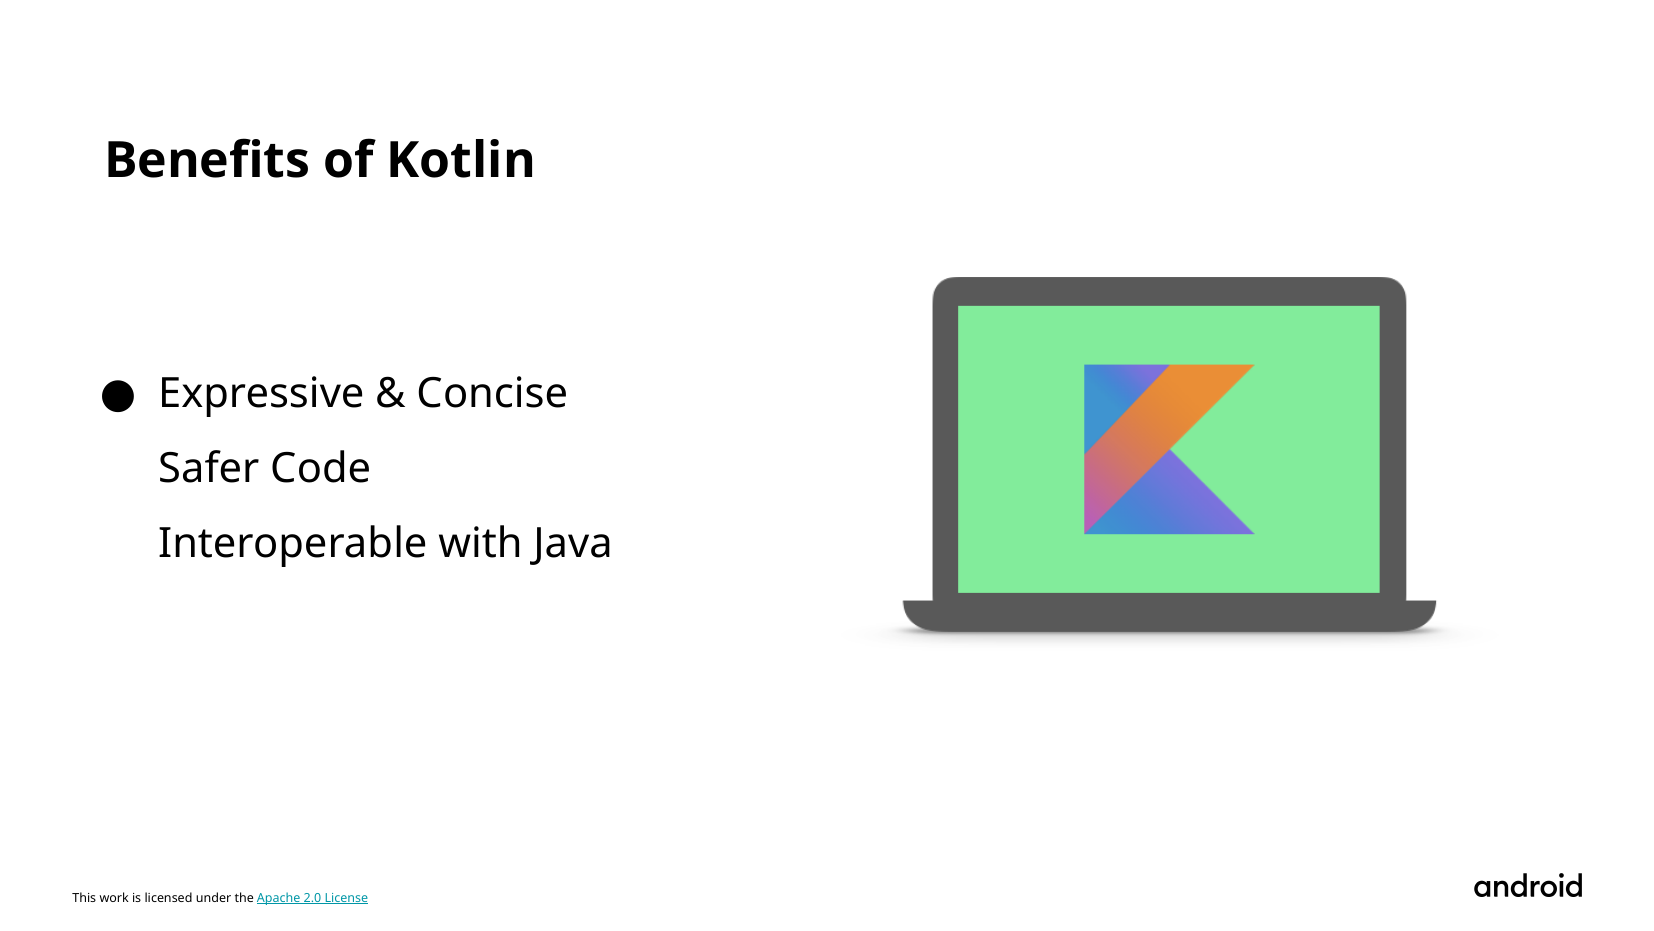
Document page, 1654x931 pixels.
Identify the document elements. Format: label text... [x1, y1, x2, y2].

title Benefits of Kotlin [89, 112, 862, 246]
picture [1485, 872, 1536, 897]
picture [769, 276, 1570, 716]
title Expressive & Concise Safer Code Interoperable with Java [68, 314, 911, 643]
